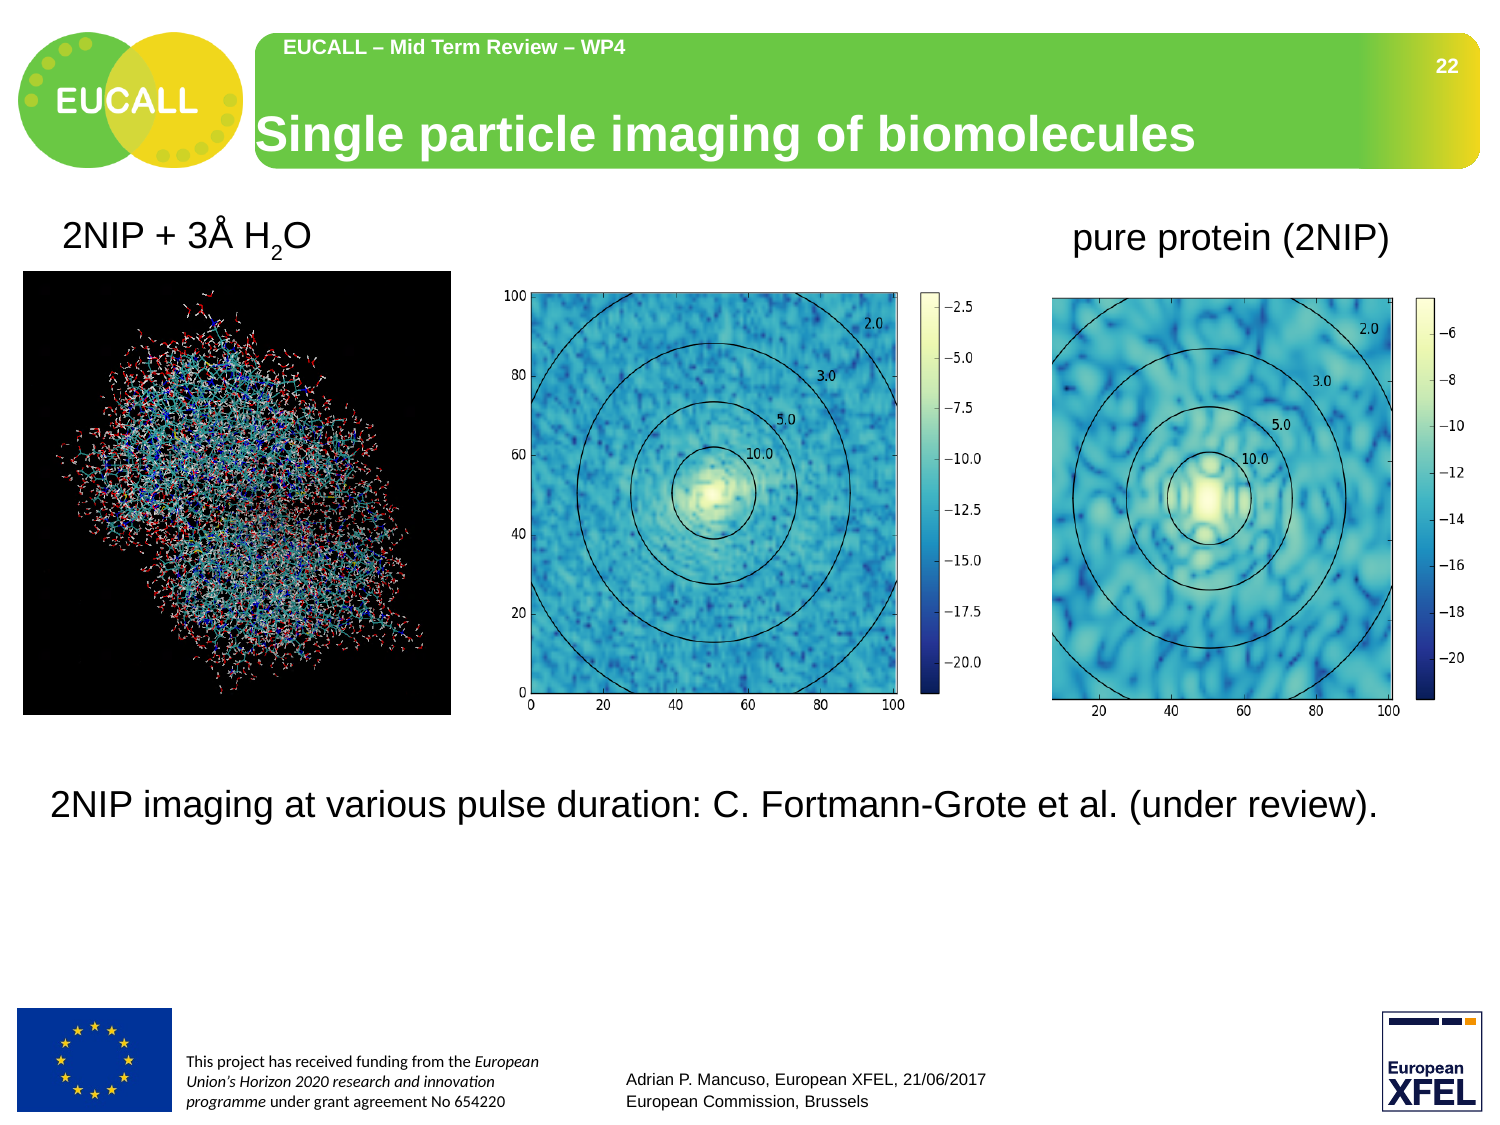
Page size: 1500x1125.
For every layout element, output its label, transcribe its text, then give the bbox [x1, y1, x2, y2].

text_box 2NIP + 3Å H2O [47, 206, 327, 273]
picture [18, 32, 243, 168]
picture [17, 1008, 172, 1112]
text_box pure protein (2NIP) [1057, 209, 1406, 266]
title Single particle imaging of biomolecules [254, 49, 1471, 162]
picture [23, 242, 1500, 749]
text_box 2NIP imaging at various pulse duration: C. Fortmann-Grote et al. (under review). [35, 776, 1500, 875]
